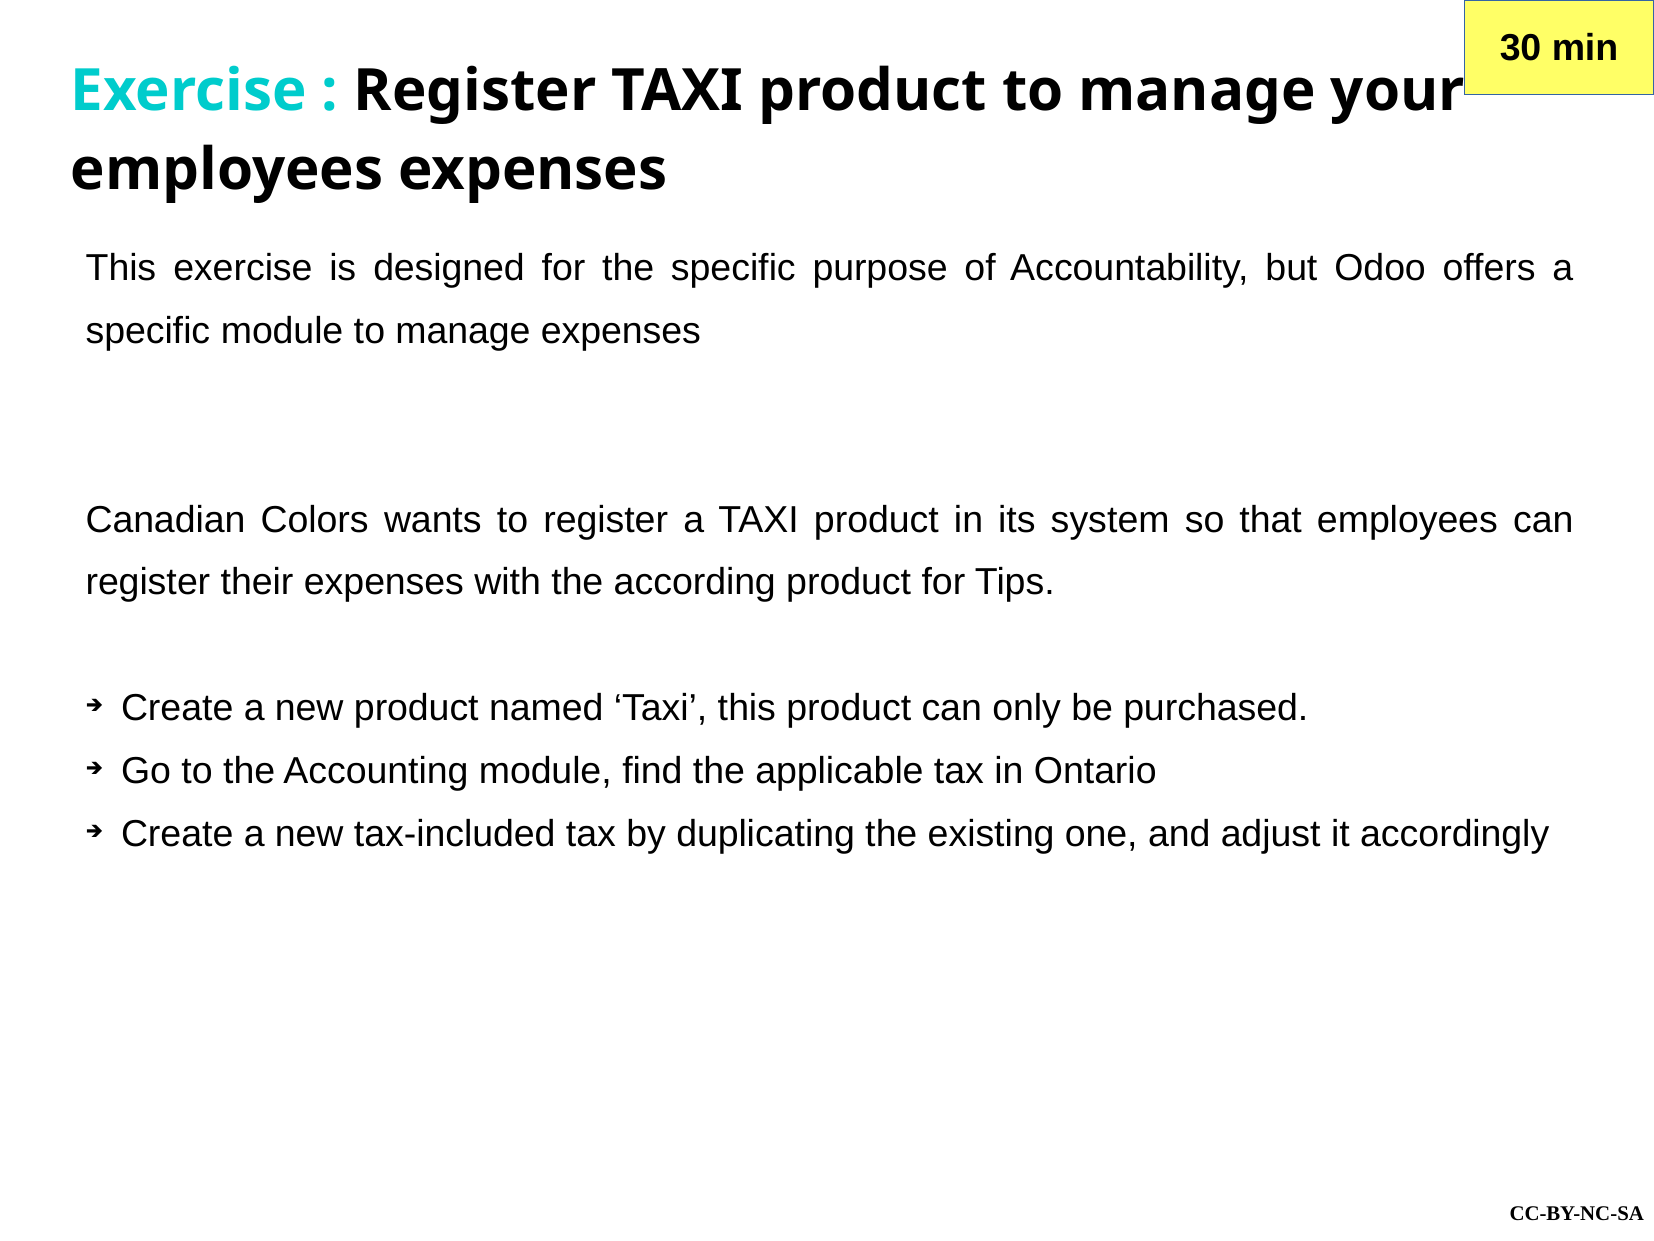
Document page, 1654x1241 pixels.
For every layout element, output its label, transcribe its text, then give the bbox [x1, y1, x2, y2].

title Exercise : Register TAXI product to manage your employees expenses [70, 23, 1560, 217]
text_box 30 min [1464, 0, 1654, 95]
text_box This exercise is designed for the specific purpose of Accountability, but Odoo offers a specific module to manage expenses Canadian Colors wants to register a TAXI product in its system so that employees can register their expenses with the according product for Tips. Create a new product named ‘Taxi’, this product can only be purchased. Go to the Accounting module, find the applicable tax in Ontario Create a new tax-included tax by duplicating the existing one, and adjust it accordingly [70, 217, 1589, 1241]
